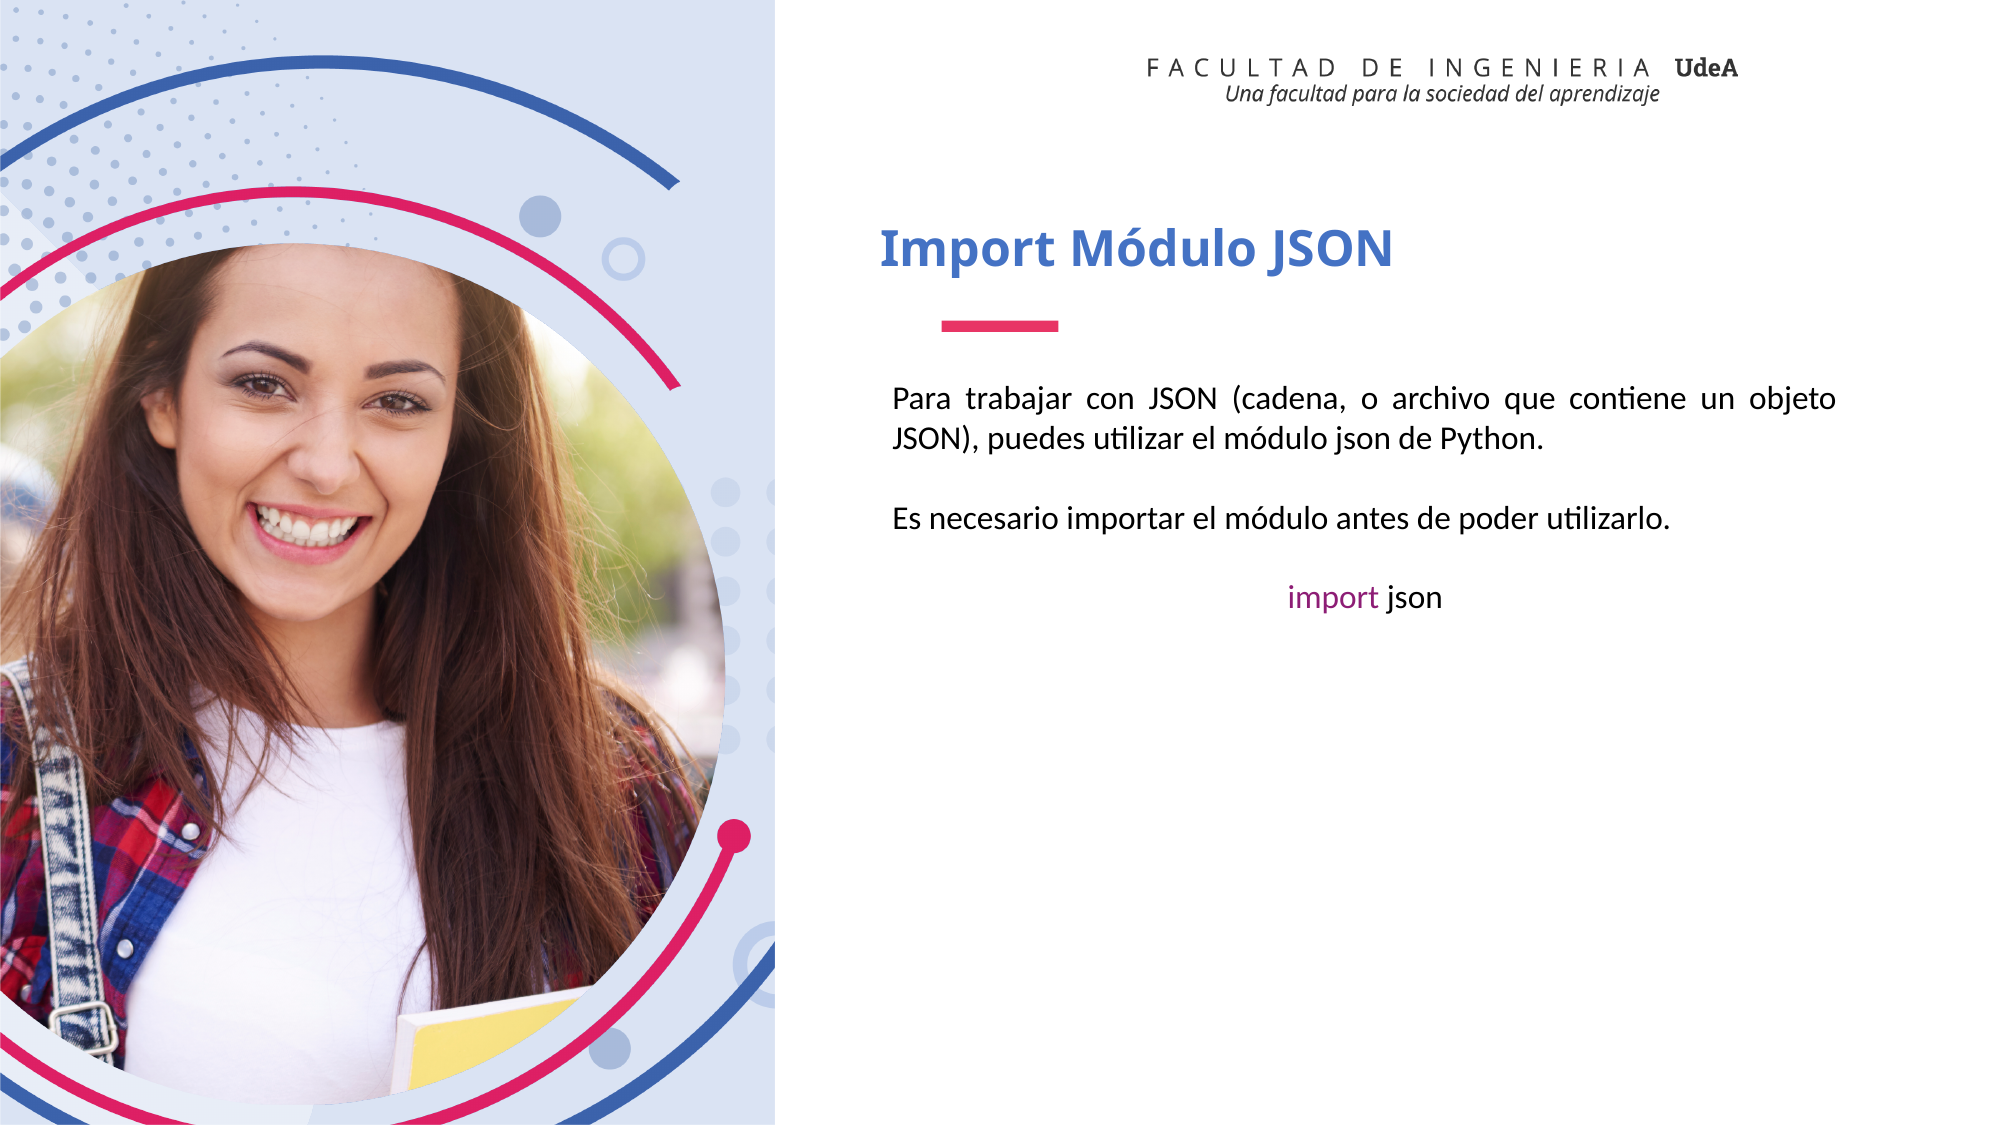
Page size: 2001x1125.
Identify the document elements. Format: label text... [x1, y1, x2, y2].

text_box Para trabajar con JSON (cadena, o archivo que contiene un objeto JSON), puedes utilizar el módulo json de Python. Es necesario importar el módulo antes de poder utilizarlo. import json [877, 368, 1853, 624]
text_box Import Módulo JSON [865, 195, 1762, 306]
picture [1148, 57, 1738, 106]
picture [0, 0, 775, 1125]
